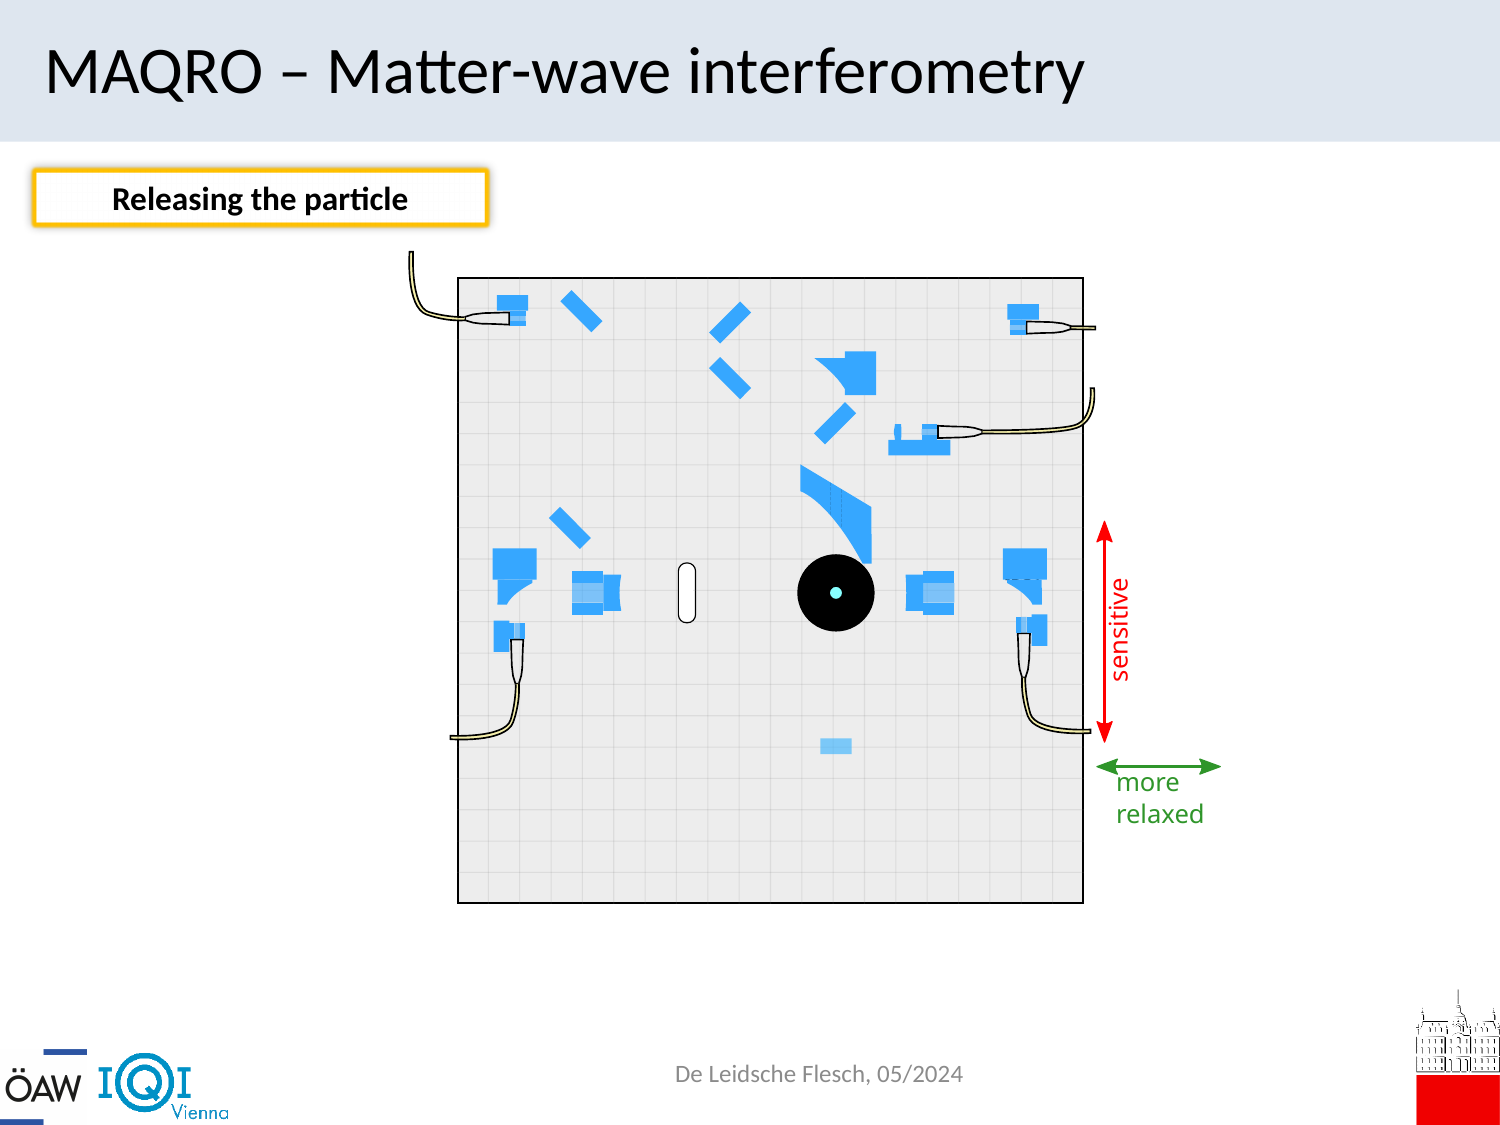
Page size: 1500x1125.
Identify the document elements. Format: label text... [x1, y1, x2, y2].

text_box Releasing the particle [37, 173, 485, 222]
picture [404, 246, 1226, 908]
title MAQRO – Matter-wave interferometry [29, 7, 1317, 126]
picture [94, 1049, 234, 1124]
picture [1416, 988, 1500, 1125]
picture [0, 1049, 87, 1125]
